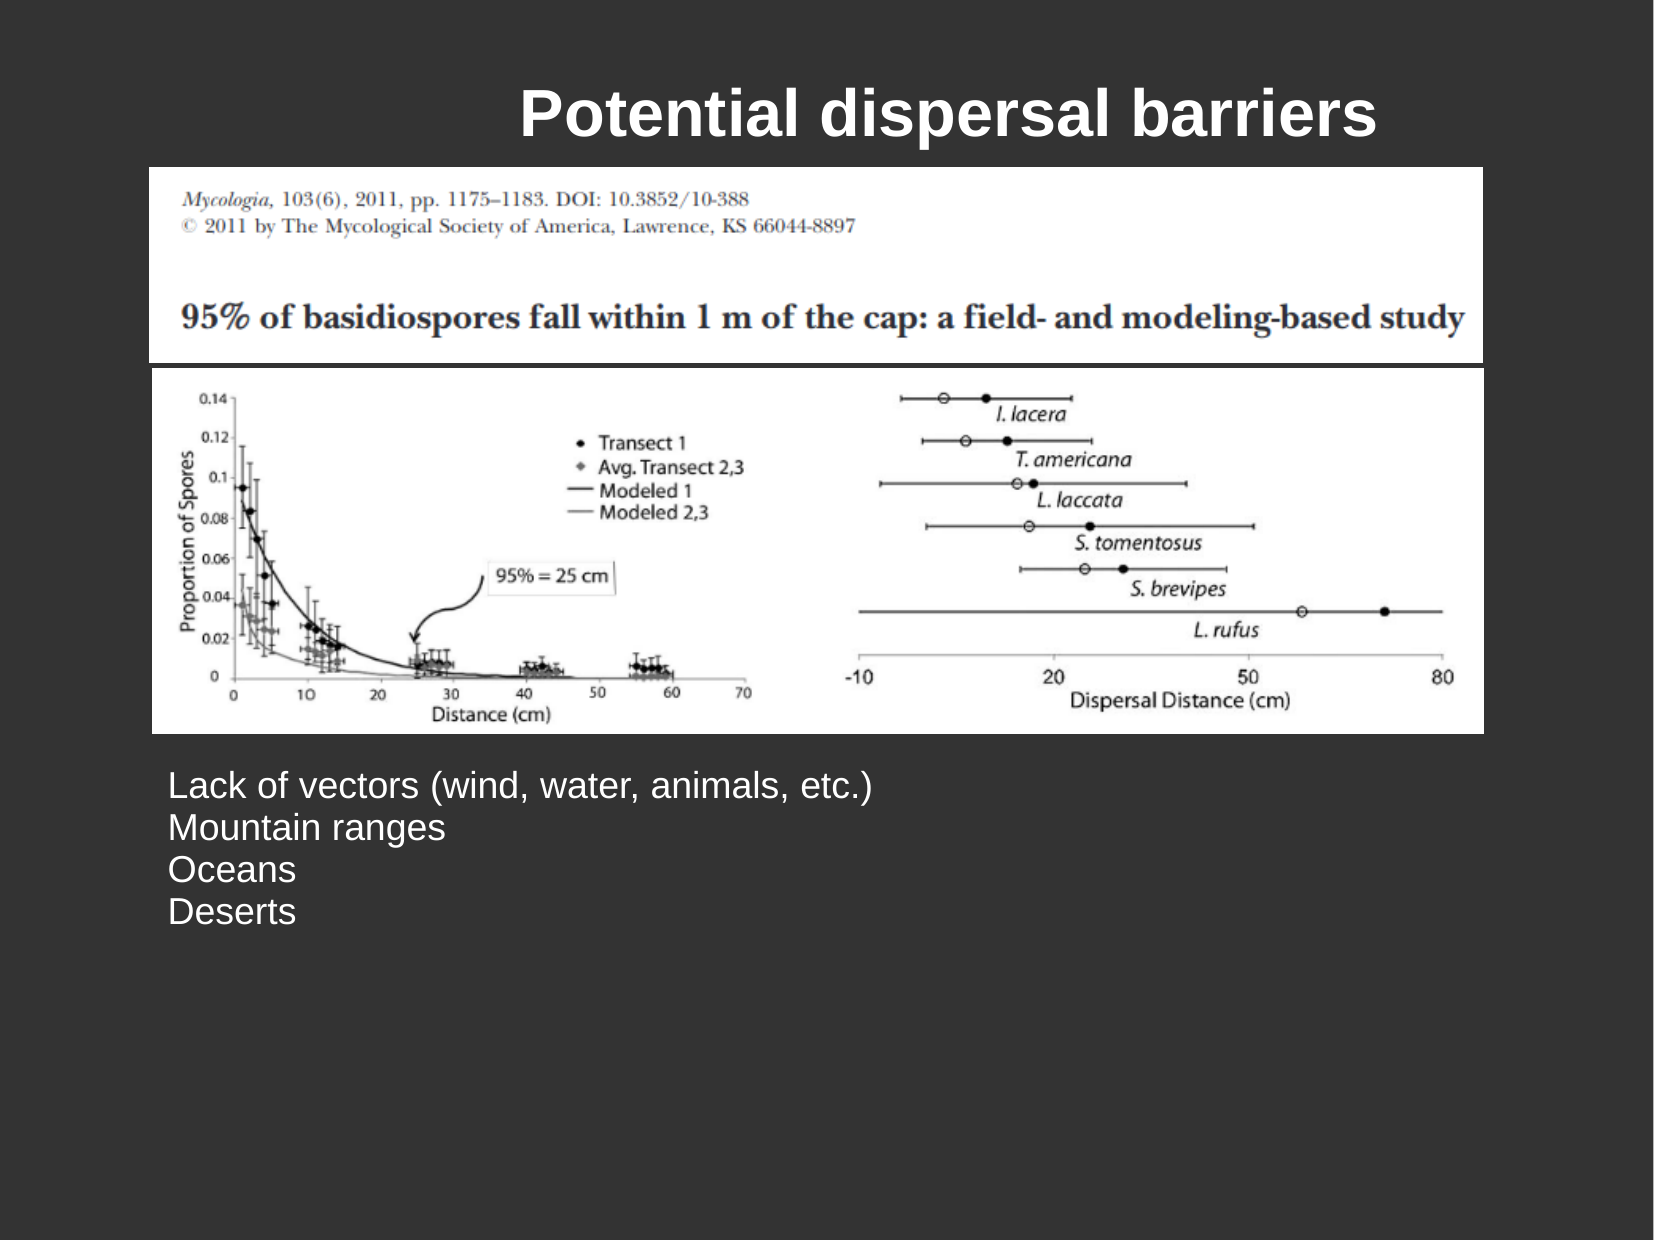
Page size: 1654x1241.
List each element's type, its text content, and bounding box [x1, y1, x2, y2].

text_box Potential dispersal barriers [149, 68, 1654, 159]
picture [152, 368, 1484, 734]
text_box Lack of vectors (wind, water, animals, etc.) Mountain ranges Oceans Deserts [152, 756, 1226, 940]
picture [149, 167, 1483, 363]
